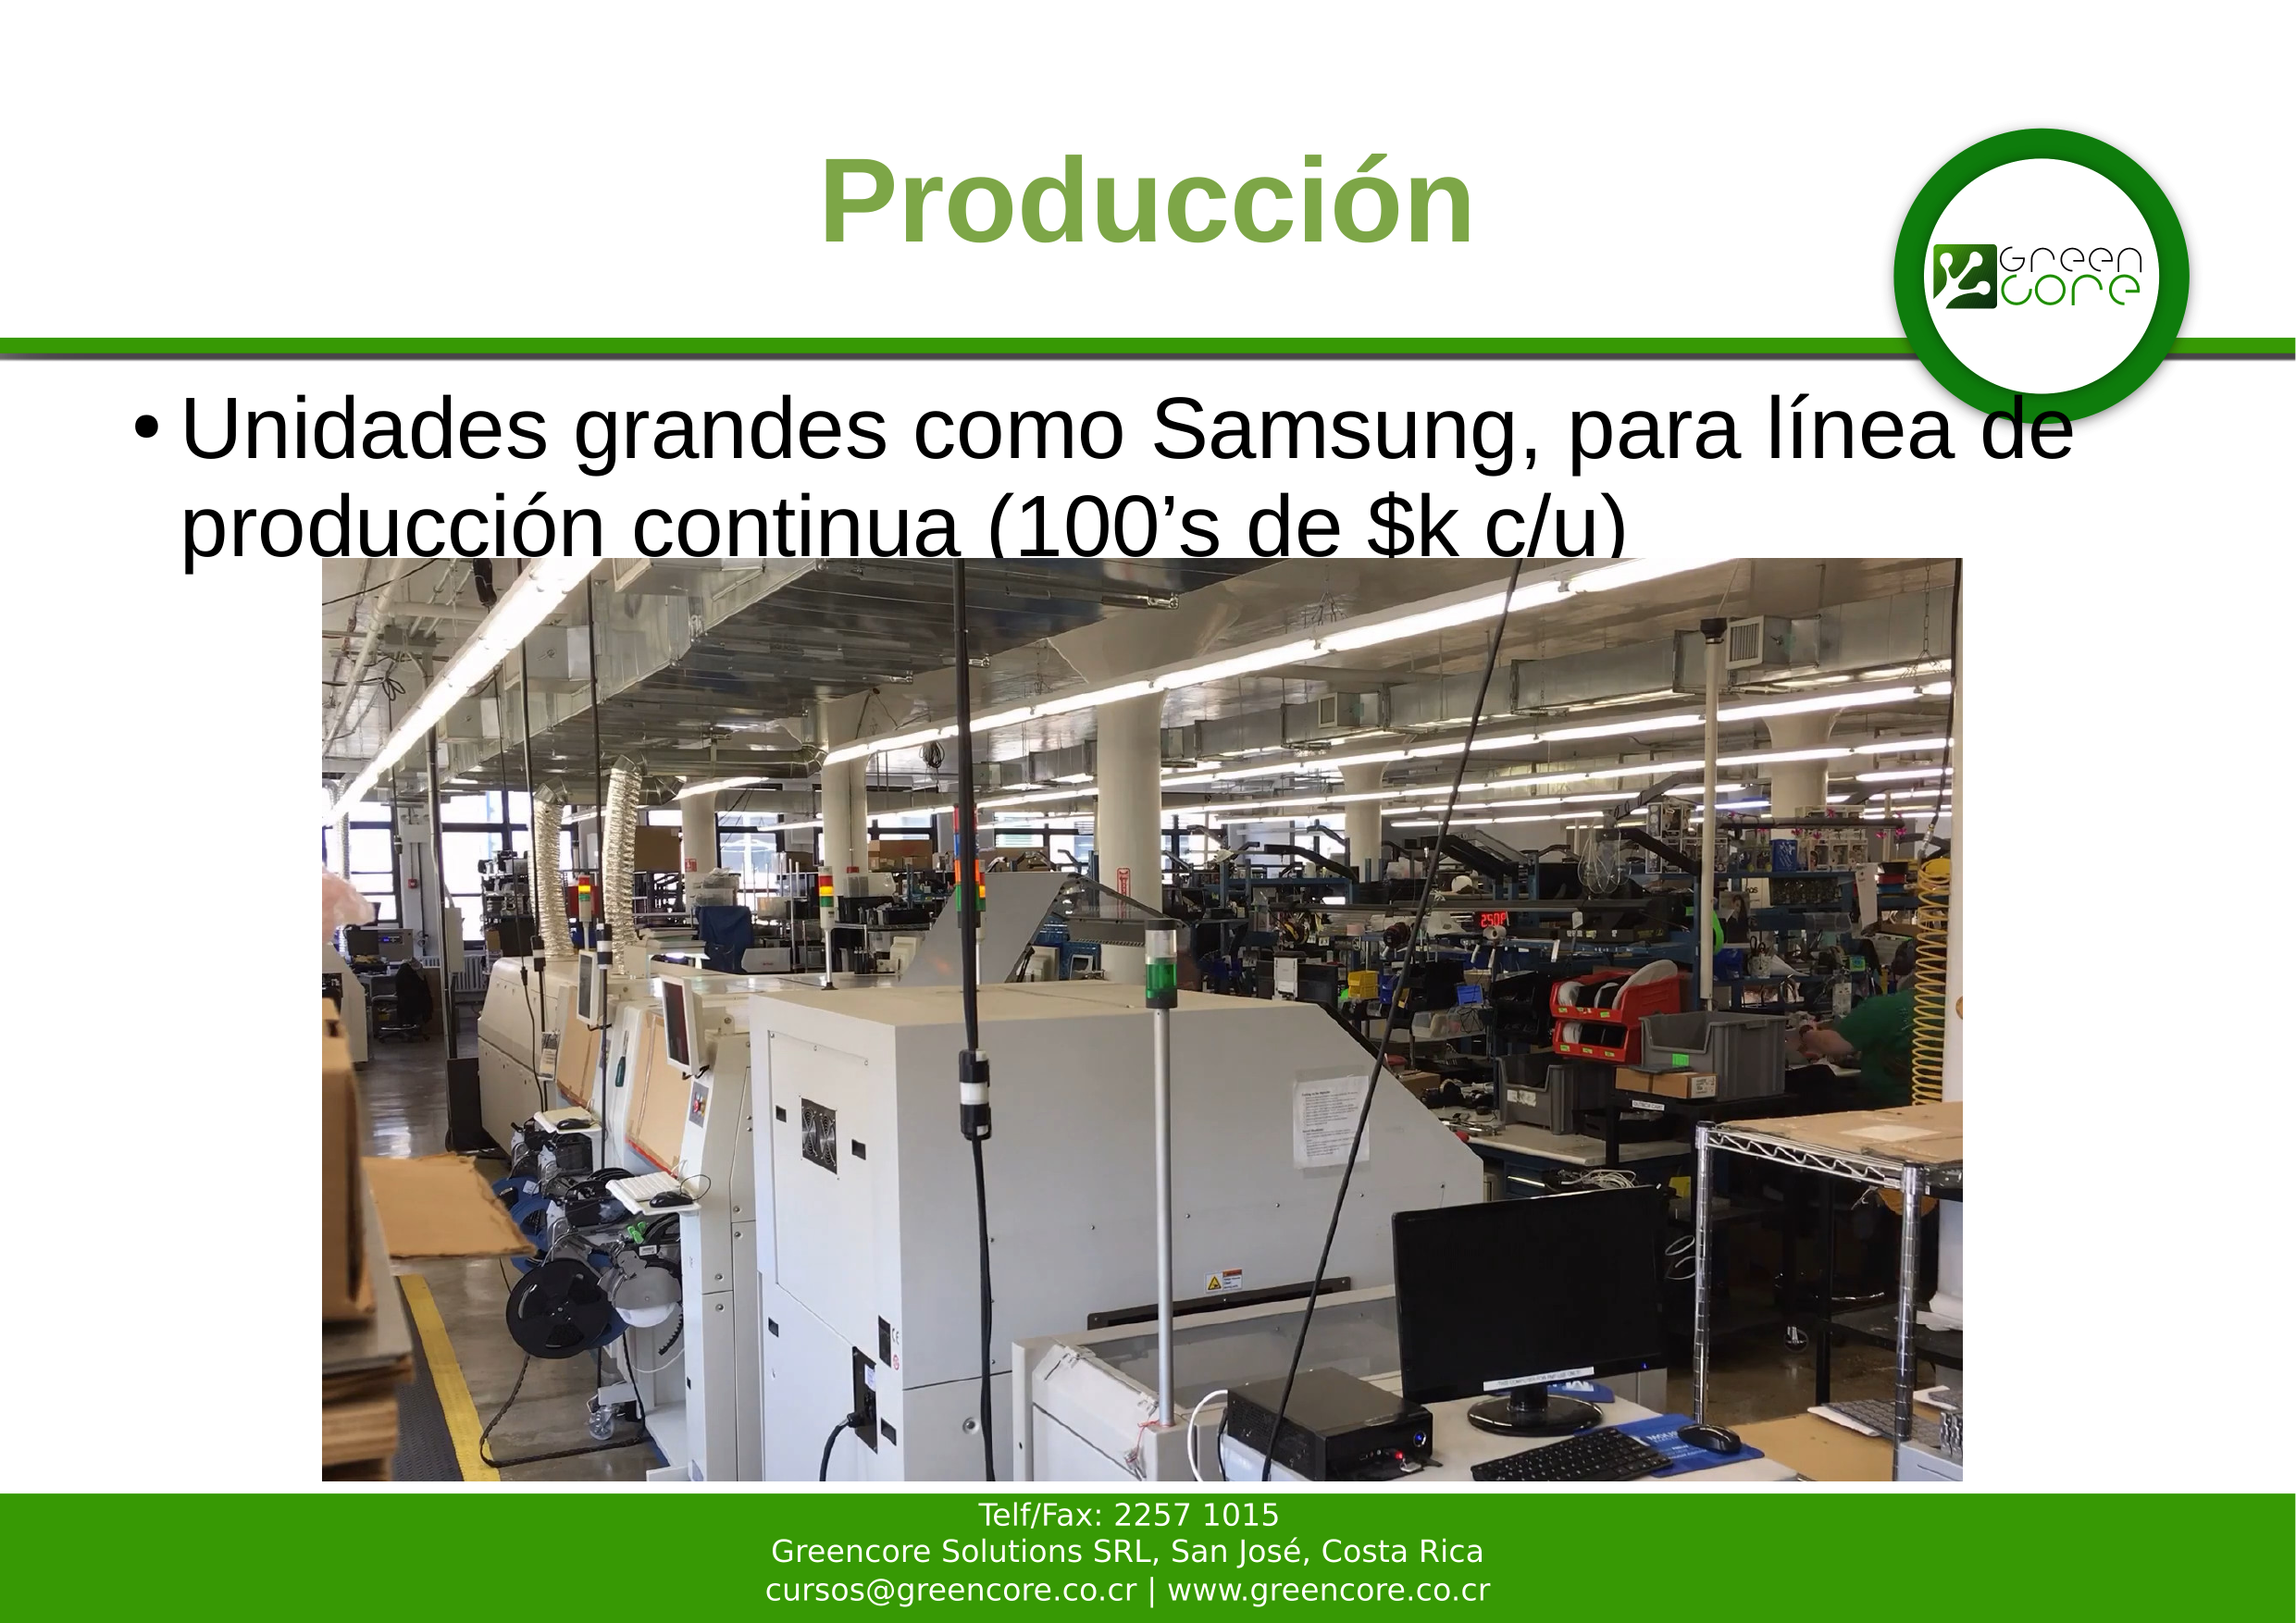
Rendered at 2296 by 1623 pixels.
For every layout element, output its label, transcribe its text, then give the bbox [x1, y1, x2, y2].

title Producción [115, 64, 2181, 336]
picture [0, 0, 2296, 1623]
list Unidades grandes como Samsung, para línea de producción continua (100’s de $k c/u) [115, 379, 2181, 1321]
